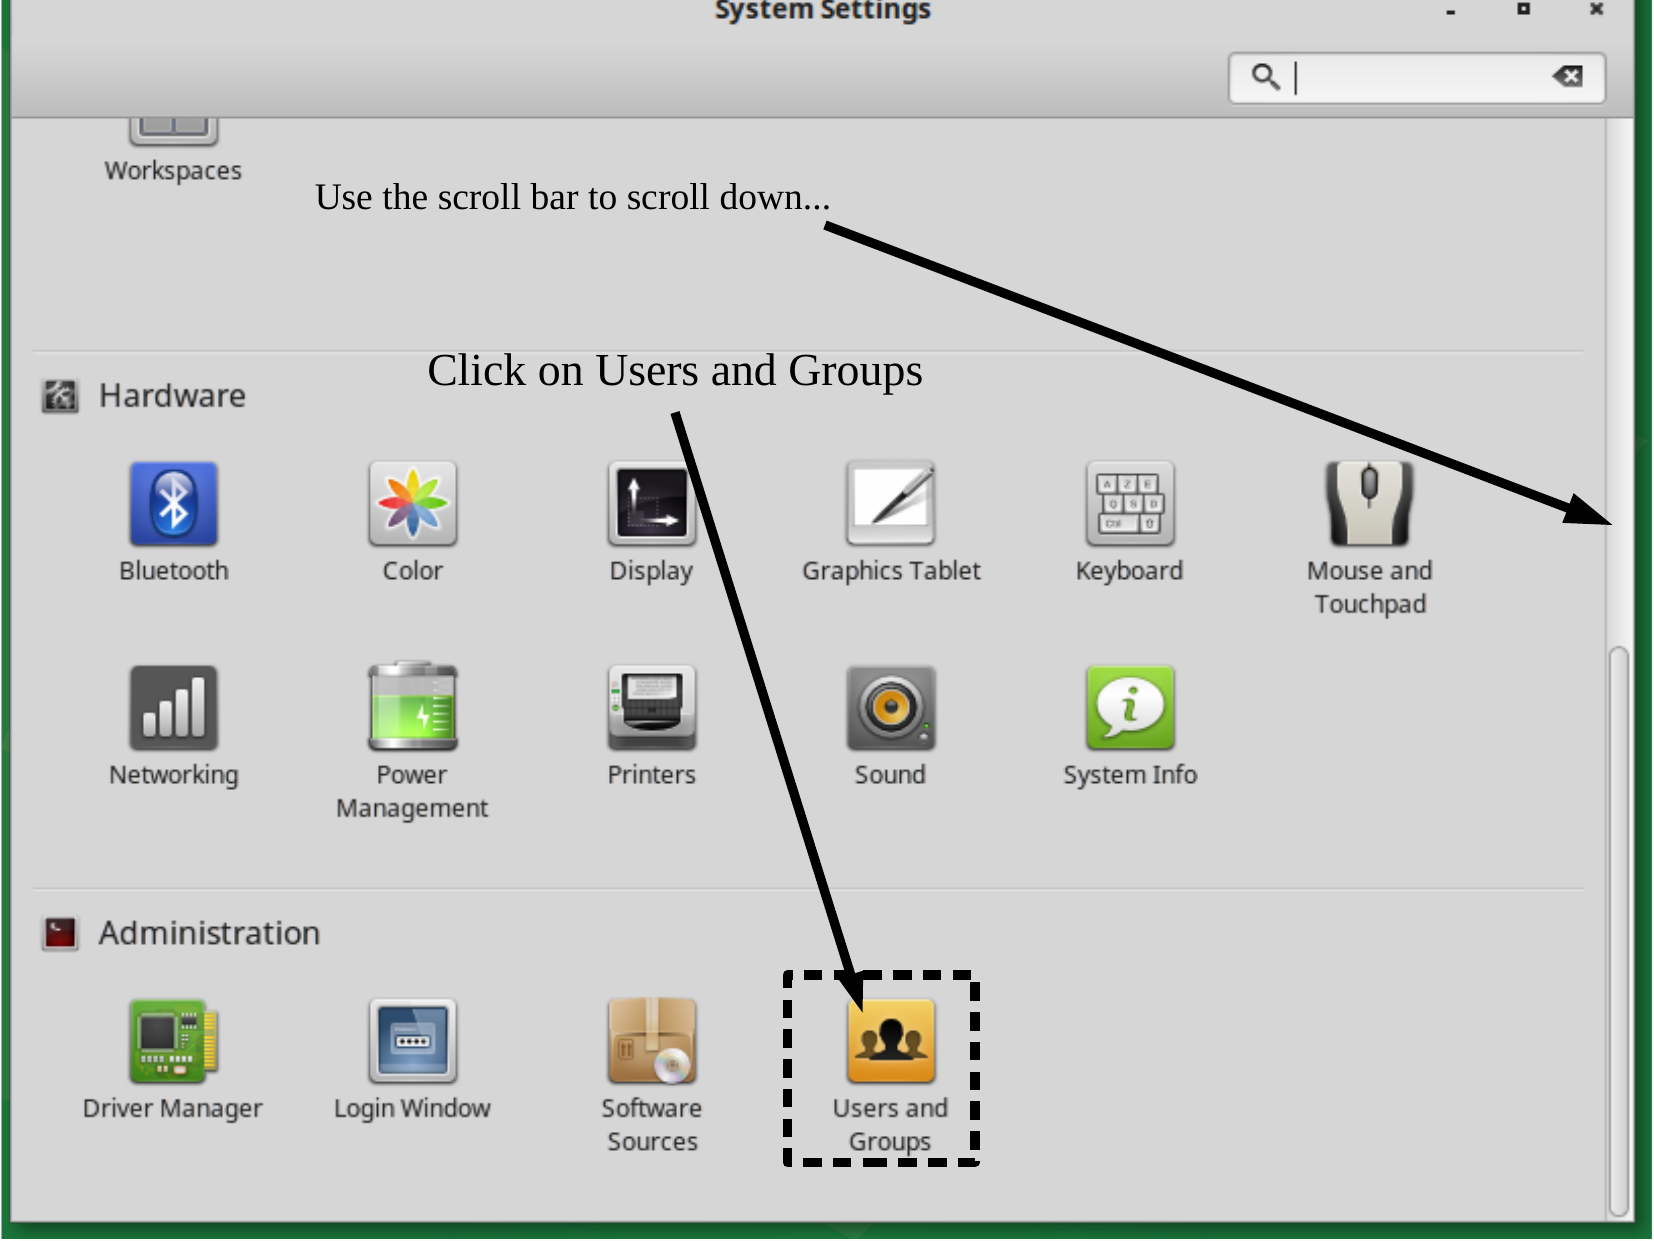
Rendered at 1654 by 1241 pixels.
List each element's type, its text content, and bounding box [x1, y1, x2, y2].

text_box Click on Users and Groups [412, 337, 976, 479]
text_box [787, 974, 975, 1163]
picture [0, 0, 1654, 1241]
text_box Use the scroll bar to scroll down... [300, 168, 901, 226]
